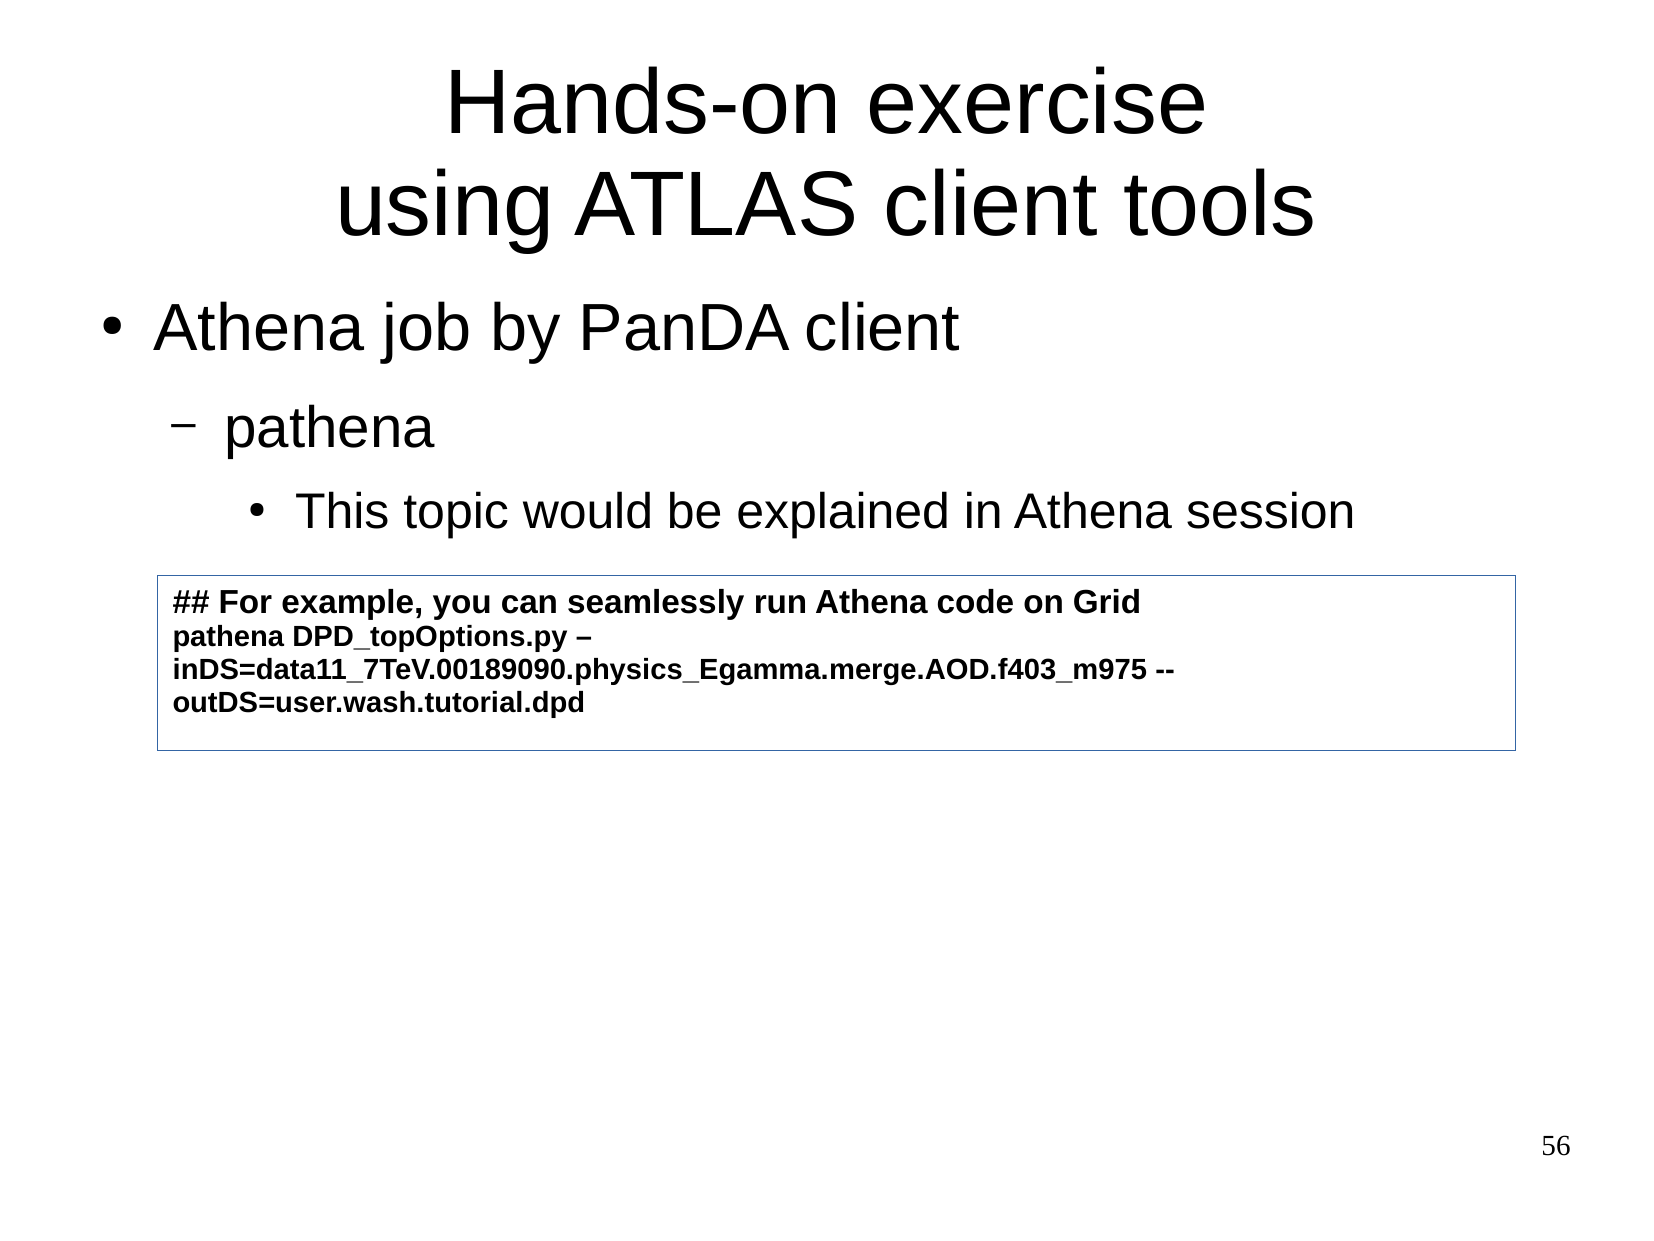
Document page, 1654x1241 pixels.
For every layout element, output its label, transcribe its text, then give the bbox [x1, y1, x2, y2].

text_box ## For example, you can seamlessly run Athena code on Grid pathena DPD_topOptions.py –inDS=data11_7TeV.00189090.physics_Egamma.merge.AOD.f403_m975 --outDS=user.wash.tutorial.dpd [157, 575, 1516, 751]
list Athena job by PanDA client pathena This topic would be explained in Athena session [82, 290, 1571, 1010]
title Hands-on exercise using ATLAS client tools [82, 49, 1571, 257]
